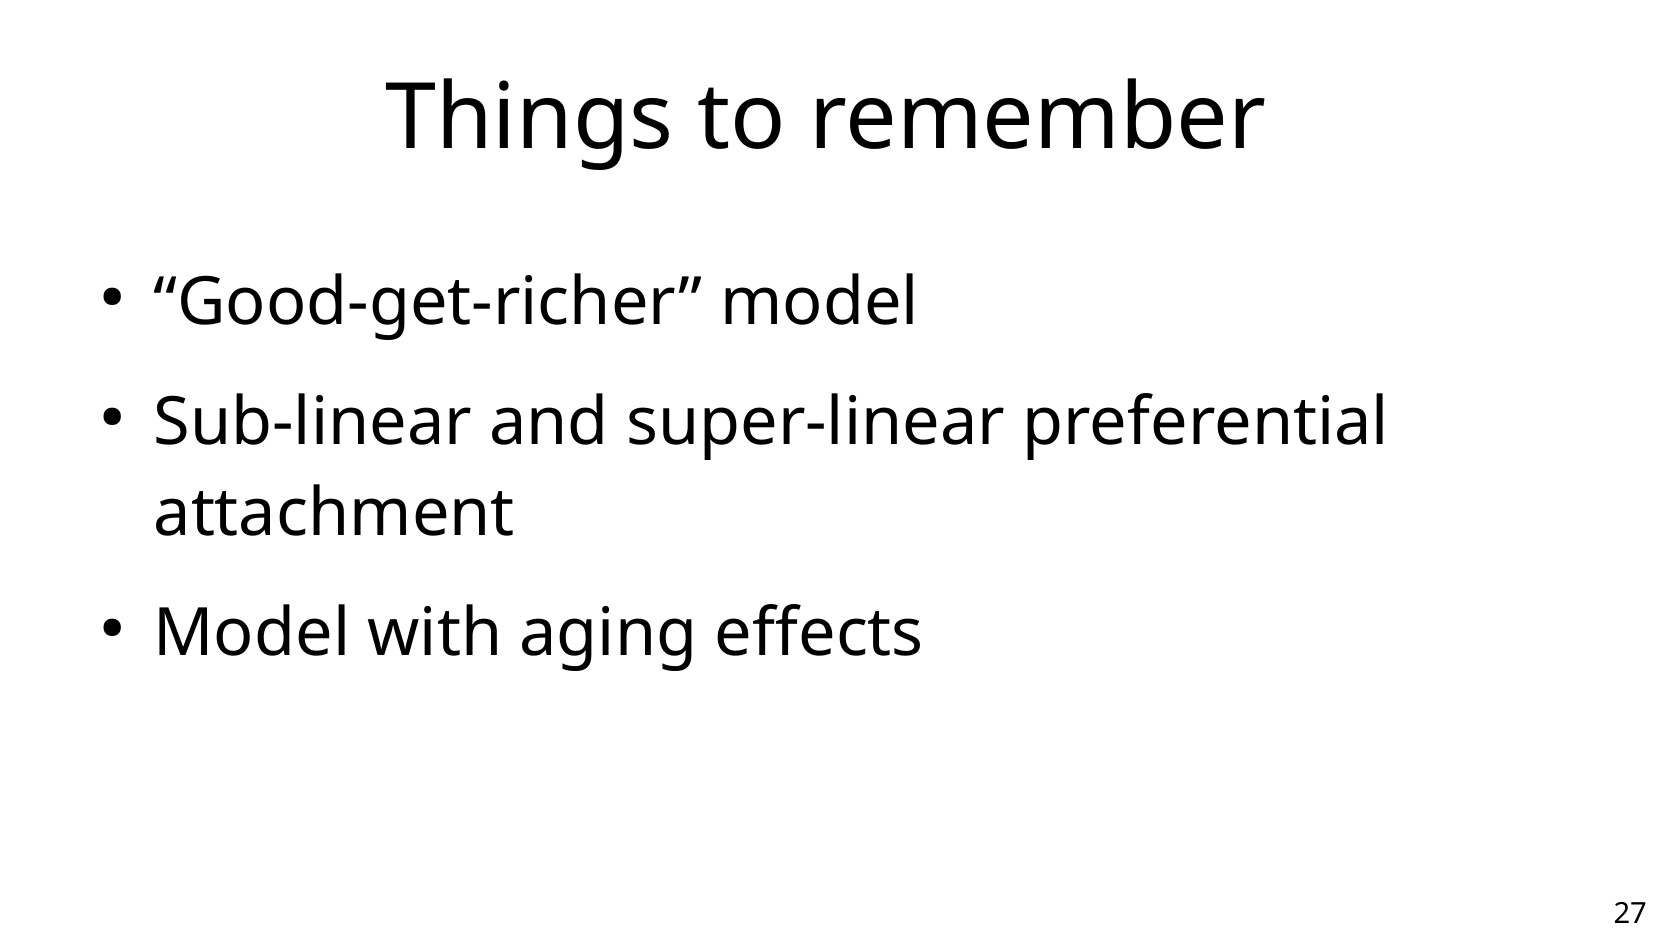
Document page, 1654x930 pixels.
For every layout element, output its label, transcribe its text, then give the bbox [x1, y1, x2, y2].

title Things to remember [82, 1, 1571, 225]
list “Good-get-richer” model Sub-linear and super-linear preferential attachment Model with aging effects [82, 252, 1571, 793]
